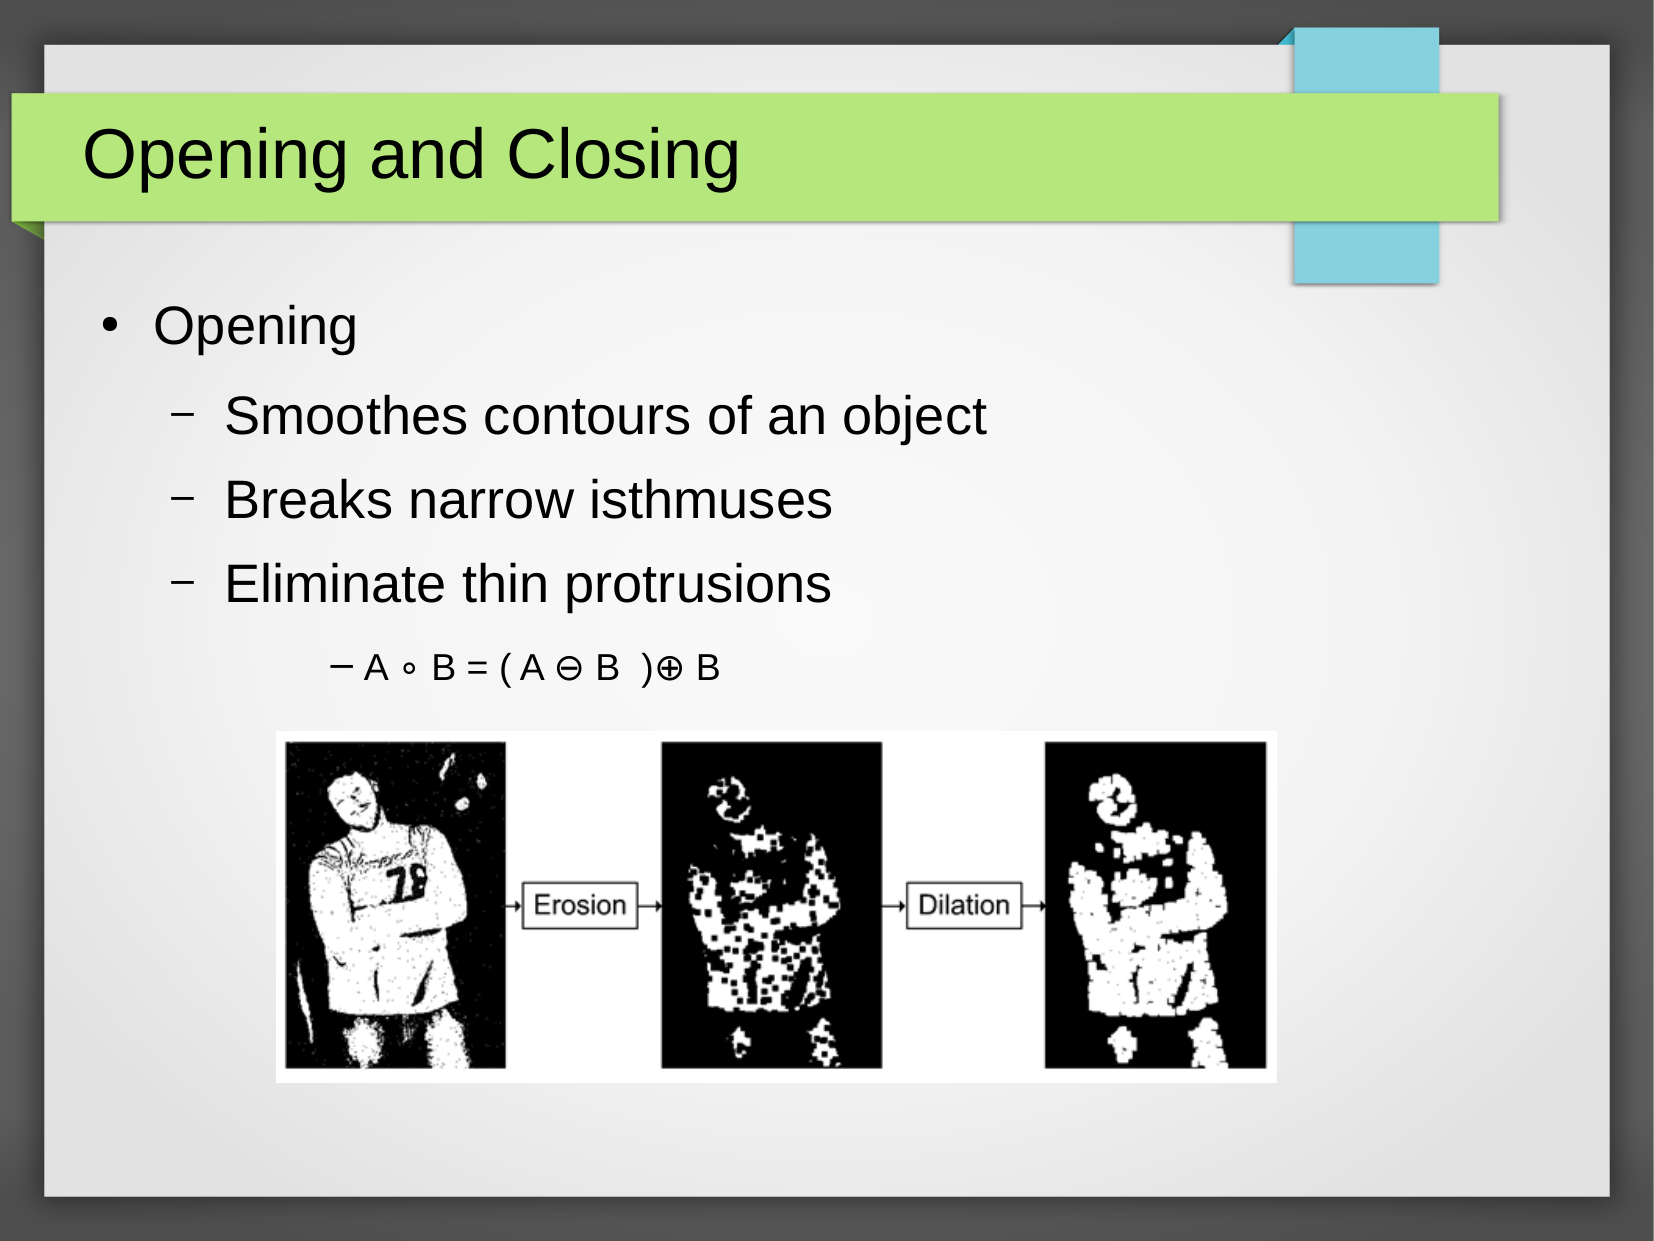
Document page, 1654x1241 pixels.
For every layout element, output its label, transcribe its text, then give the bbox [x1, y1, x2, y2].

picture [0, 0, 1654, 1241]
list Opening Smoothes contours of an object Breaks narrow isthmuses Eliminate thin protrusions [82, 295, 1571, 1015]
text_box A ∘ B = ( A ⊖ B )⊕ B [286, 596, 893, 780]
title Opening and Closing [82, 94, 1264, 213]
